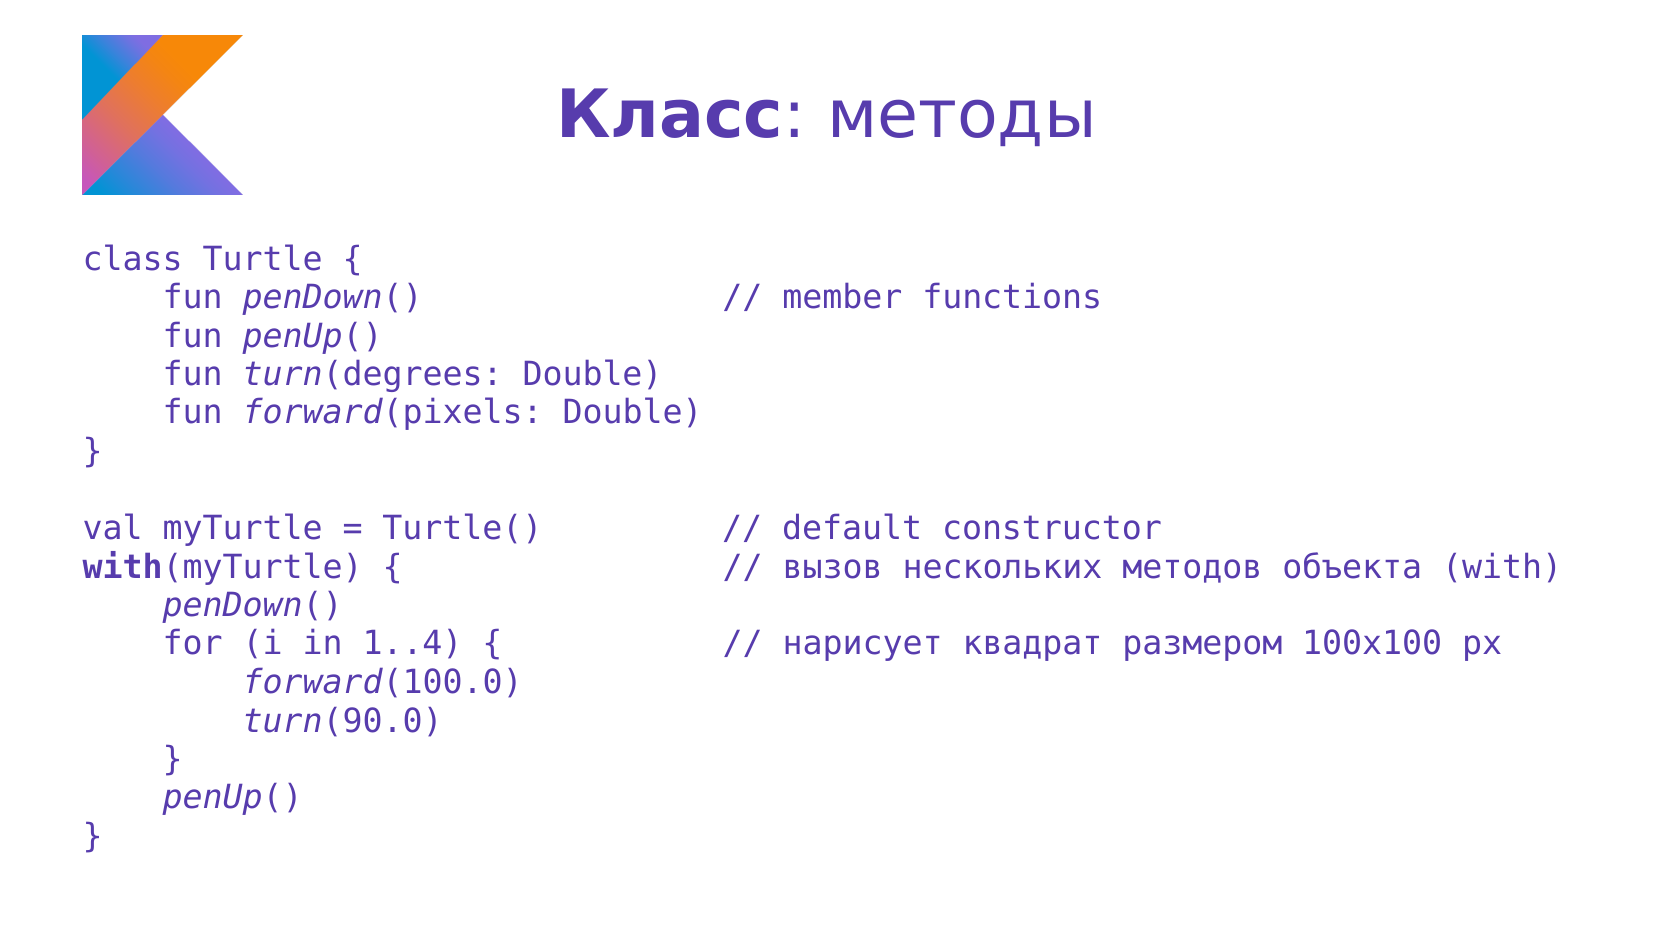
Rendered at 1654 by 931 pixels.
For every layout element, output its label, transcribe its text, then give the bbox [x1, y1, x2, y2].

subtitle class Turtle { fun penDown() // member functions fun penUp() fun turn(degrees: Double) fun forward(pixels: Double) } val myTurtle = Turtle() // default constructor with(myTurtle) { // вызов нескольких методов объекта (with) penDown() for (i in 1..4) { // нарисует квадрат размером 100x100 px forward(100.0) turn(90.0) } penUp() } [82, 219, 1571, 875]
title Класс: методы [243, 37, 1571, 193]
picture [82, 35, 243, 195]
